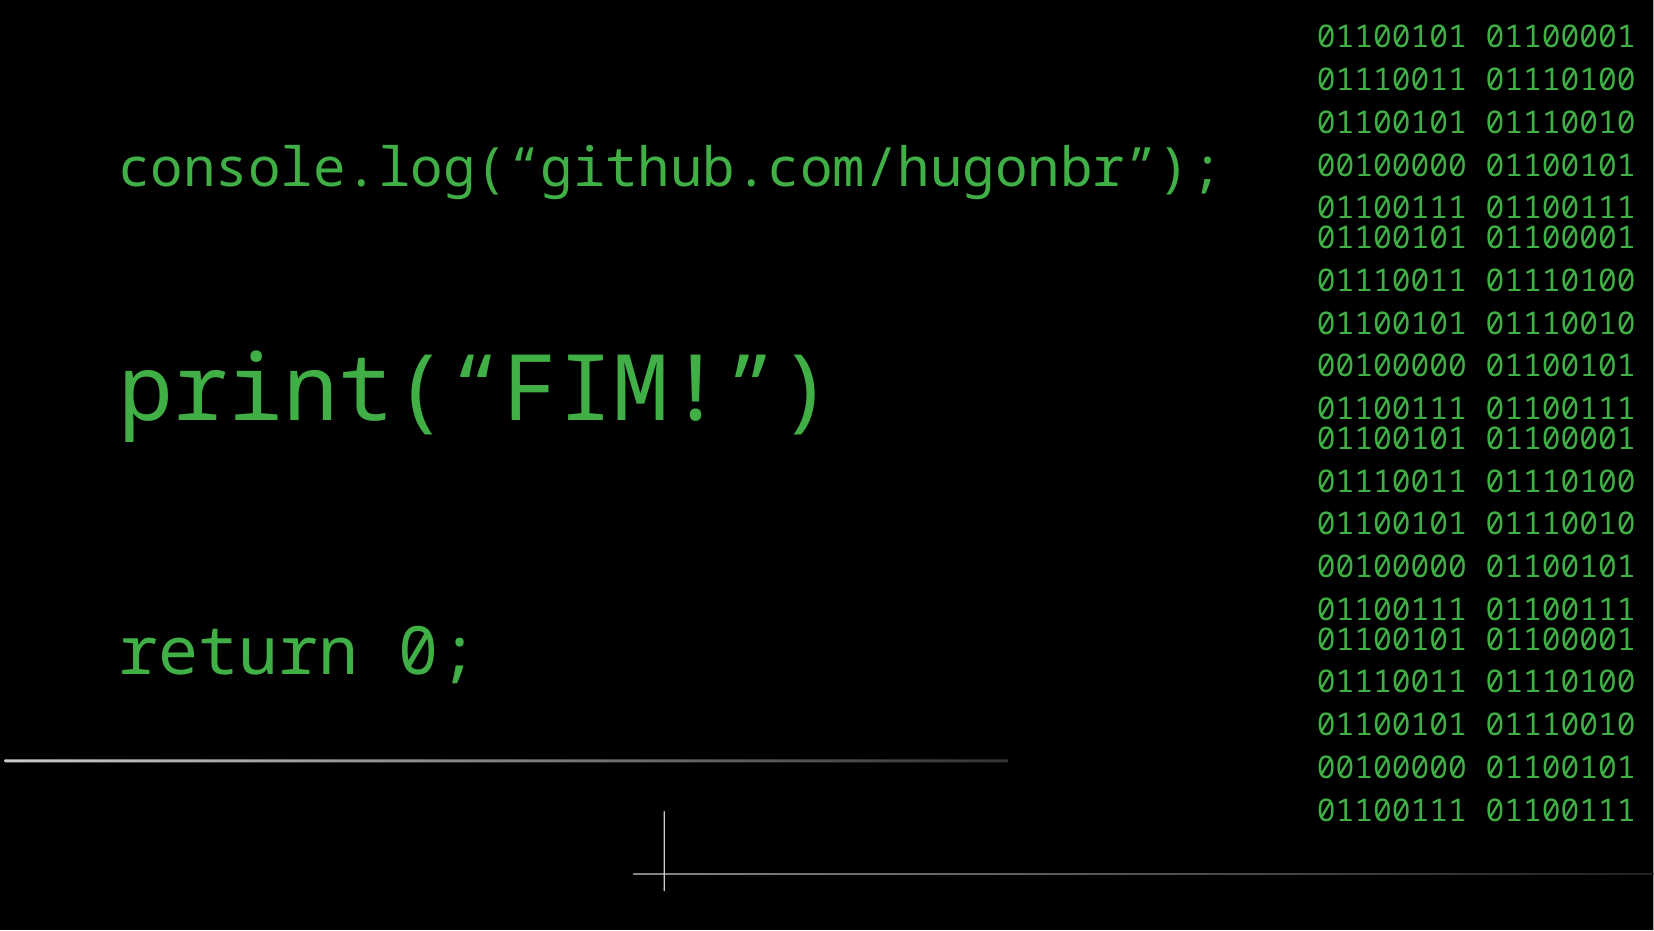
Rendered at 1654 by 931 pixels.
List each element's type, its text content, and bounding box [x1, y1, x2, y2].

title 01100101 01100001 01110011 01110100 01100101 01110010 00100000 01100101 01100111 01100111 [1316, 5, 1642, 206]
title print(“FIM!”) [118, 269, 1123, 501]
title 01100101 01100001 01110011 01110100 01100101 01110010 00100000 01100101 01100111 01100111 [1316, 206, 1642, 407]
title console.log(“github.com/hugonbr”); [118, 88, 1300, 243]
title 01100101 01100001 01110011 01110100 01100101 01110010 00100000 01100101 01100111 01100111 [1316, 407, 1642, 608]
title return 0; [118, 590, 1182, 706]
title 01100101 01100001 01110011 01110100 01100101 01110010 00100000 01100101 01100111 01100111 [1316, 608, 1642, 839]
